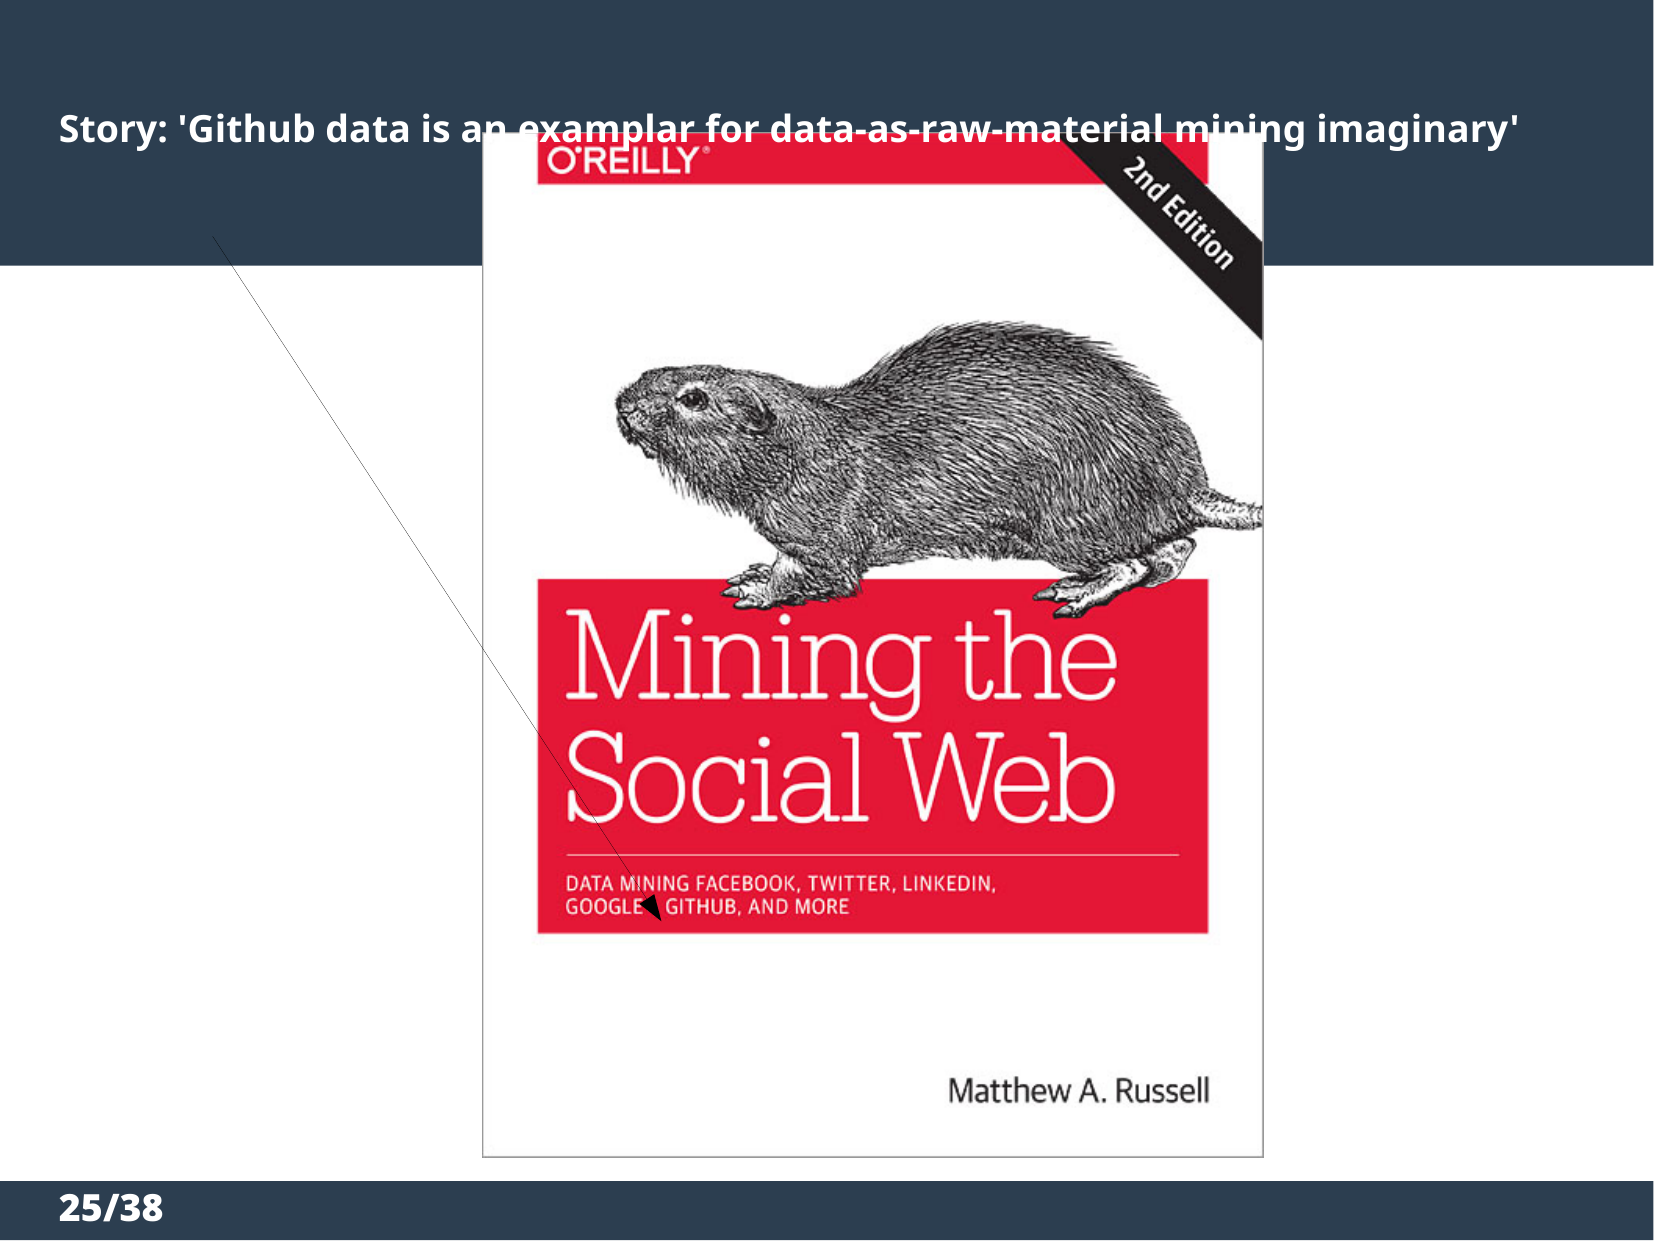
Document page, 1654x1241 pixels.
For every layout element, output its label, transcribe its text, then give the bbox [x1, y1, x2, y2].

title Story: 'Github data is an examplar for data-as-raw-material mining imaginary' [59, 49, 1595, 207]
picture [482, 207, 1264, 1158]
